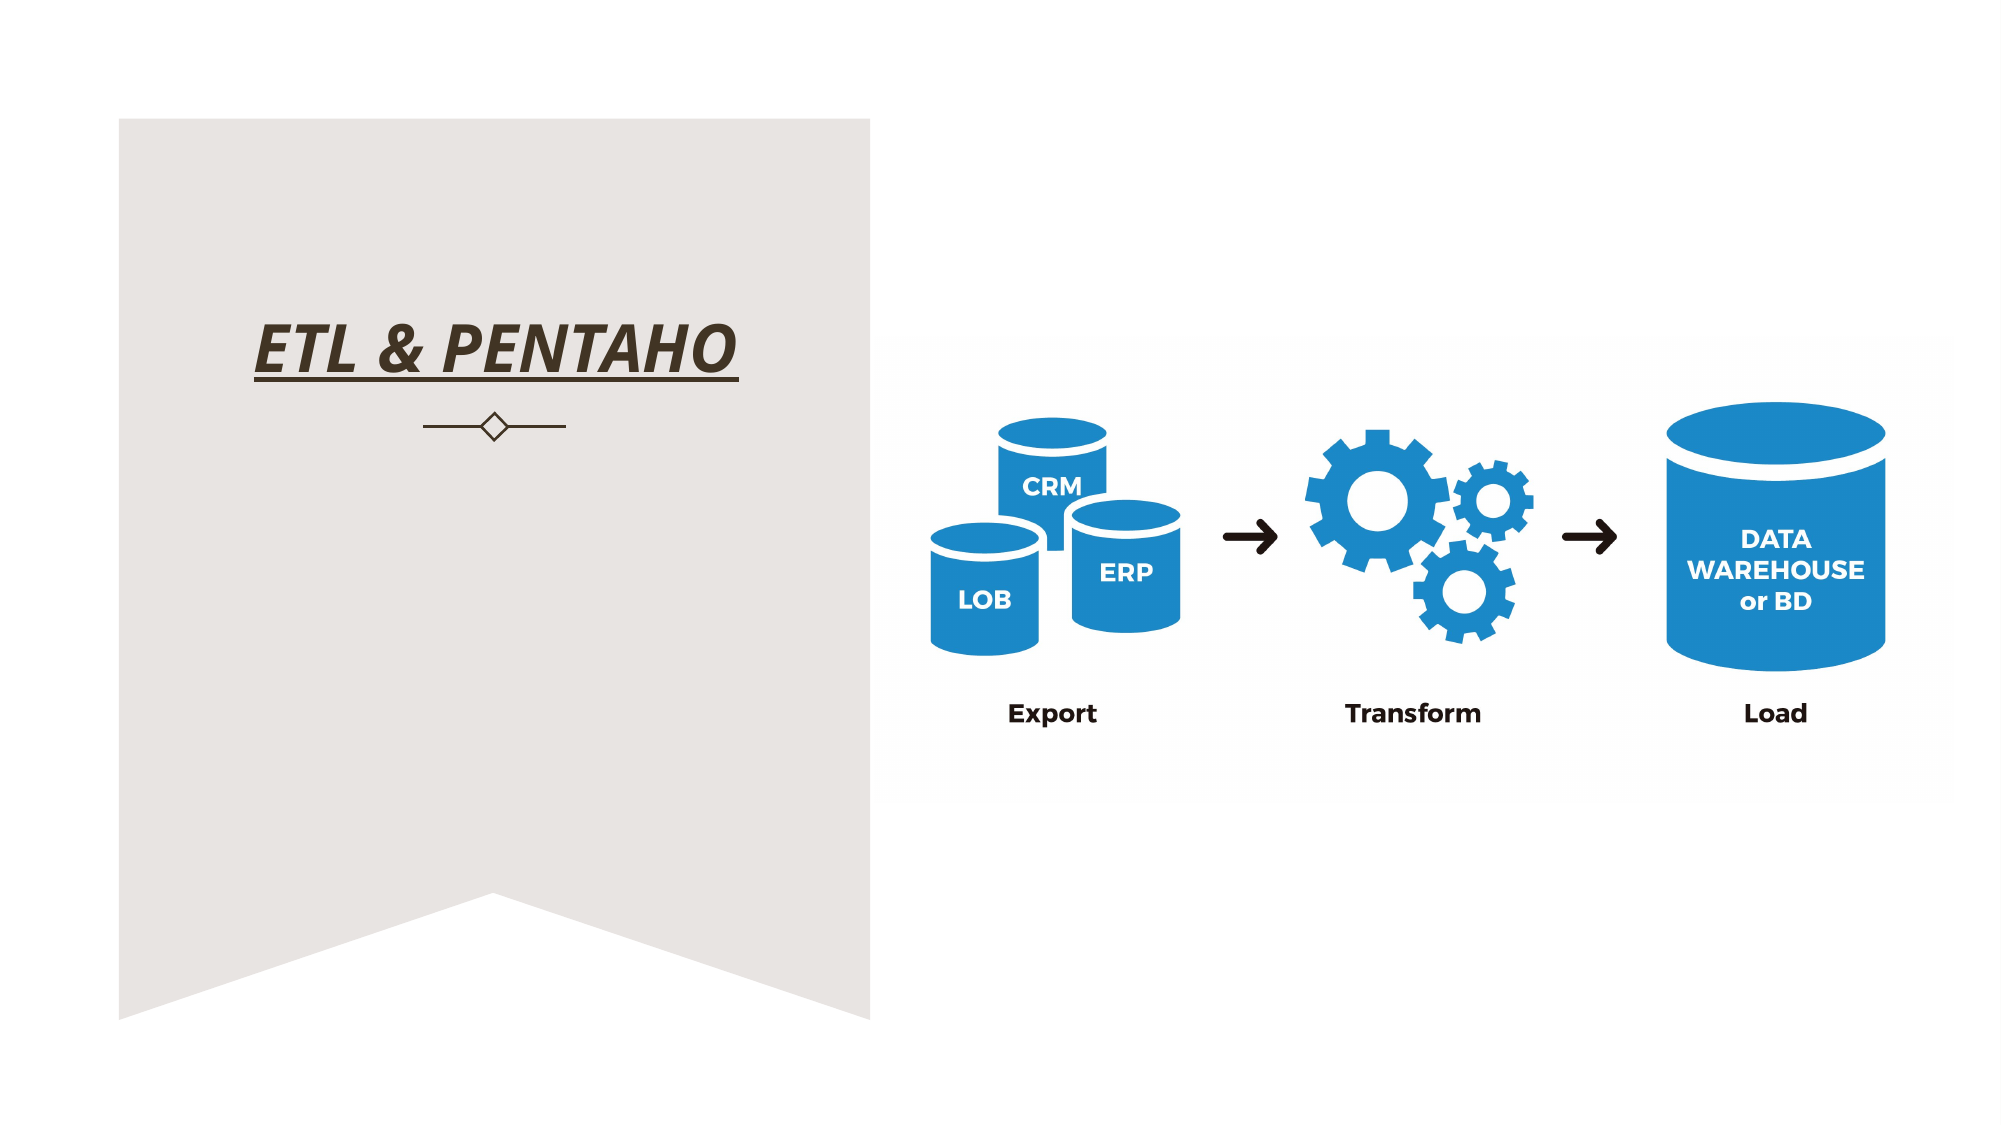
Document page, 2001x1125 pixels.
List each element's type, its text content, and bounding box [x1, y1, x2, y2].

text_box [0, 0, 2000, 1125]
title ETL & PENTAHO [168, 269, 825, 474]
picture [874, 336, 1954, 803]
